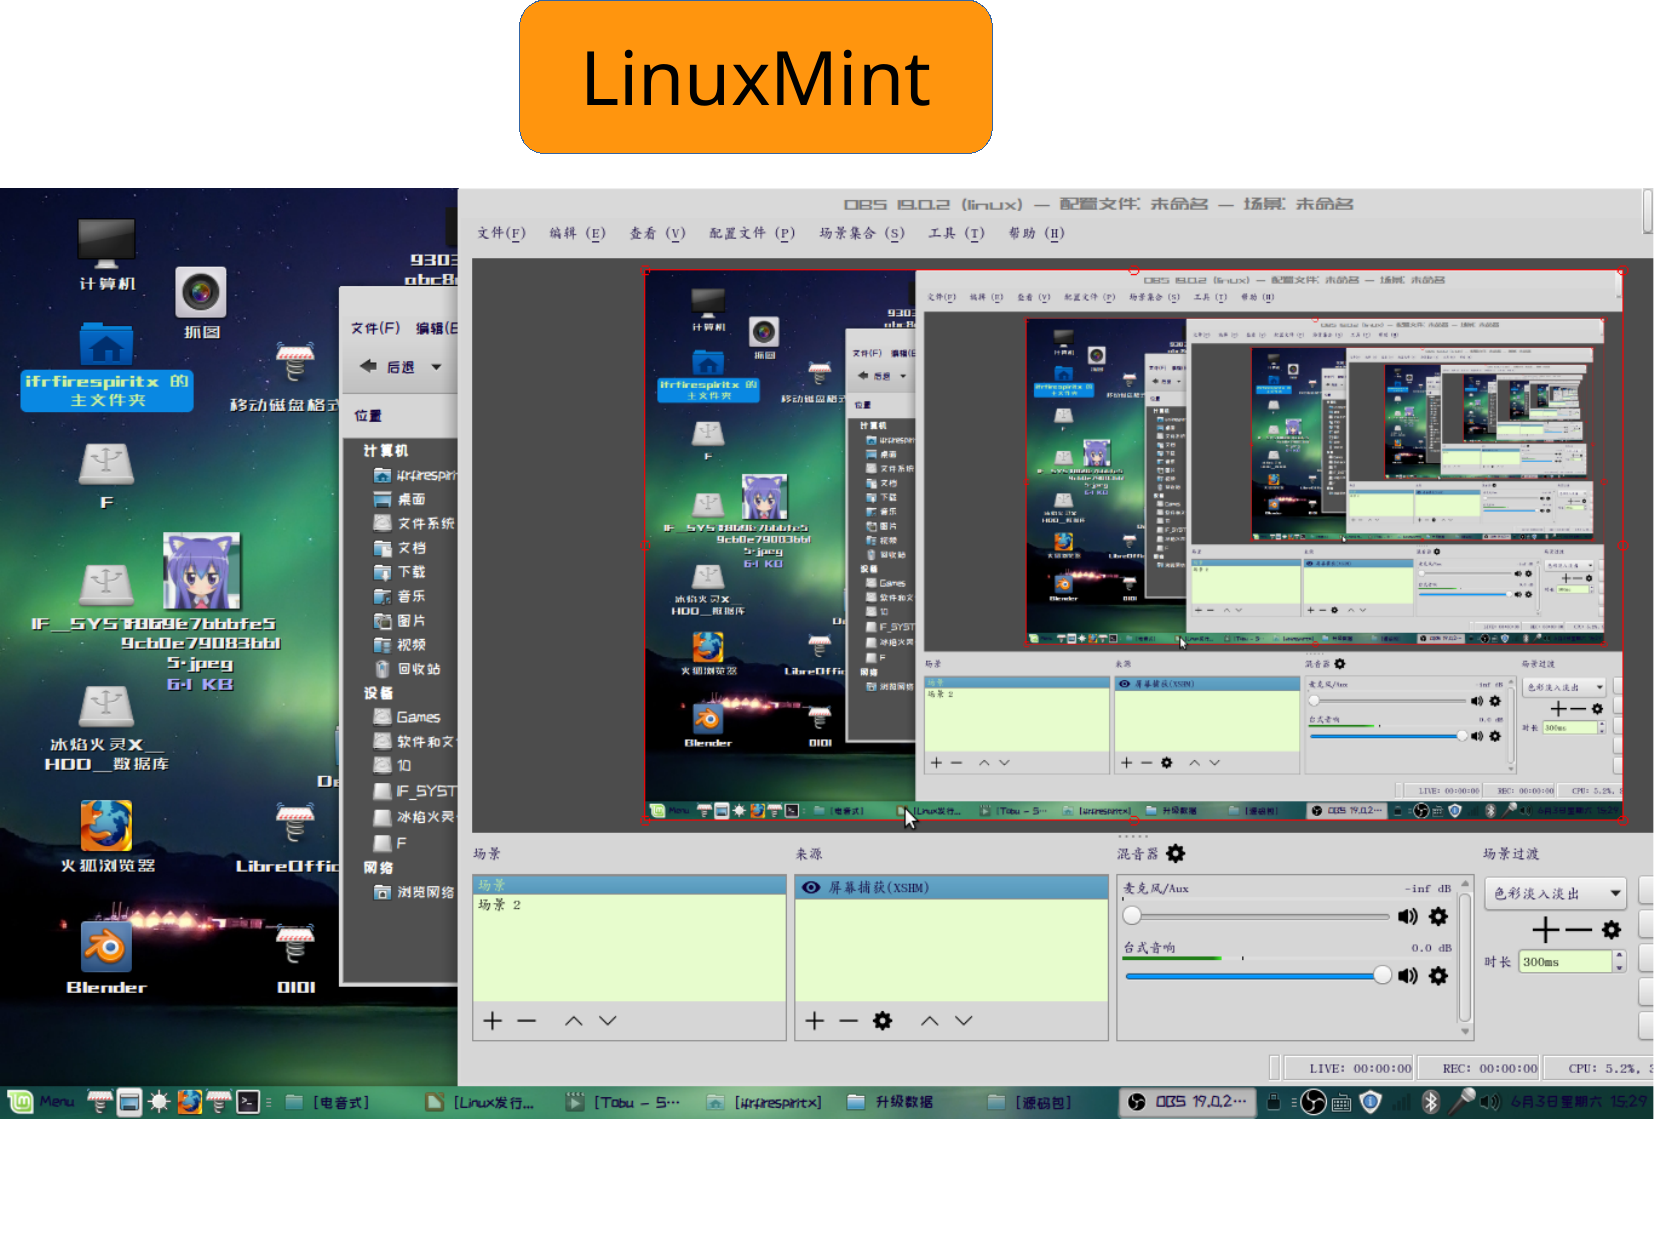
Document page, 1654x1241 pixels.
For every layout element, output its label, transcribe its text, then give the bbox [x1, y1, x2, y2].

text_box LinuxMint [519, 0, 993, 154]
picture [0, 188, 1654, 1119]
